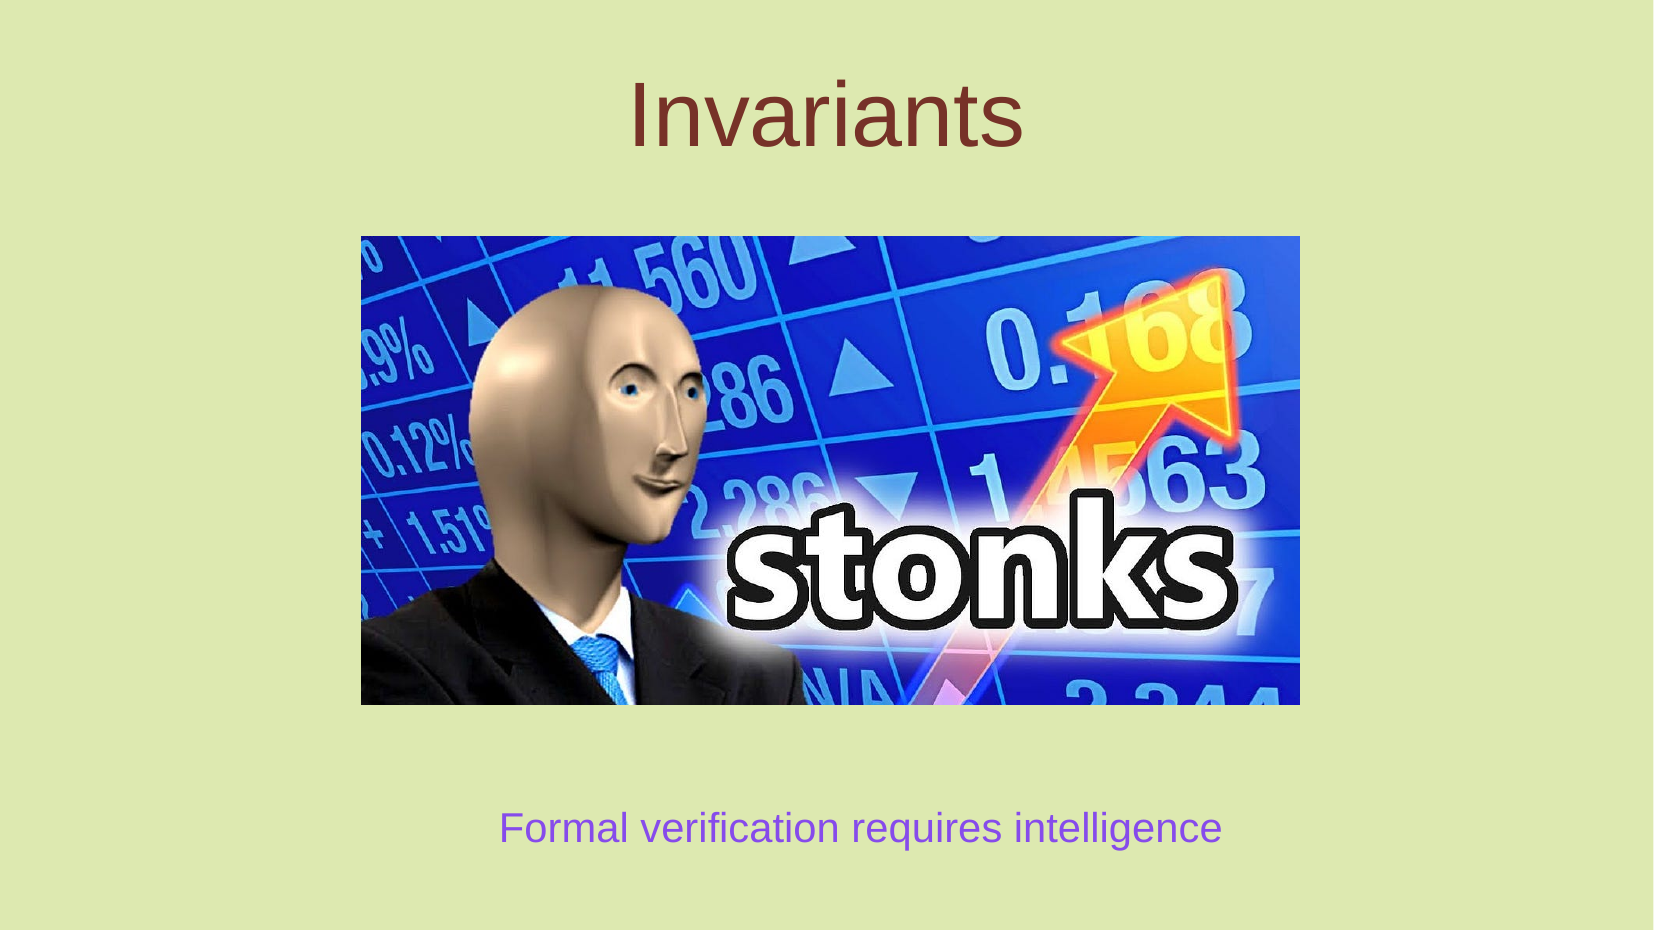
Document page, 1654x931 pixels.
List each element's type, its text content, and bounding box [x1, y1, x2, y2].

title Invariants [82, 37, 1571, 193]
text_box Formal verification requires intelligence [423, 797, 1300, 859]
picture [361, 236, 1300, 705]
